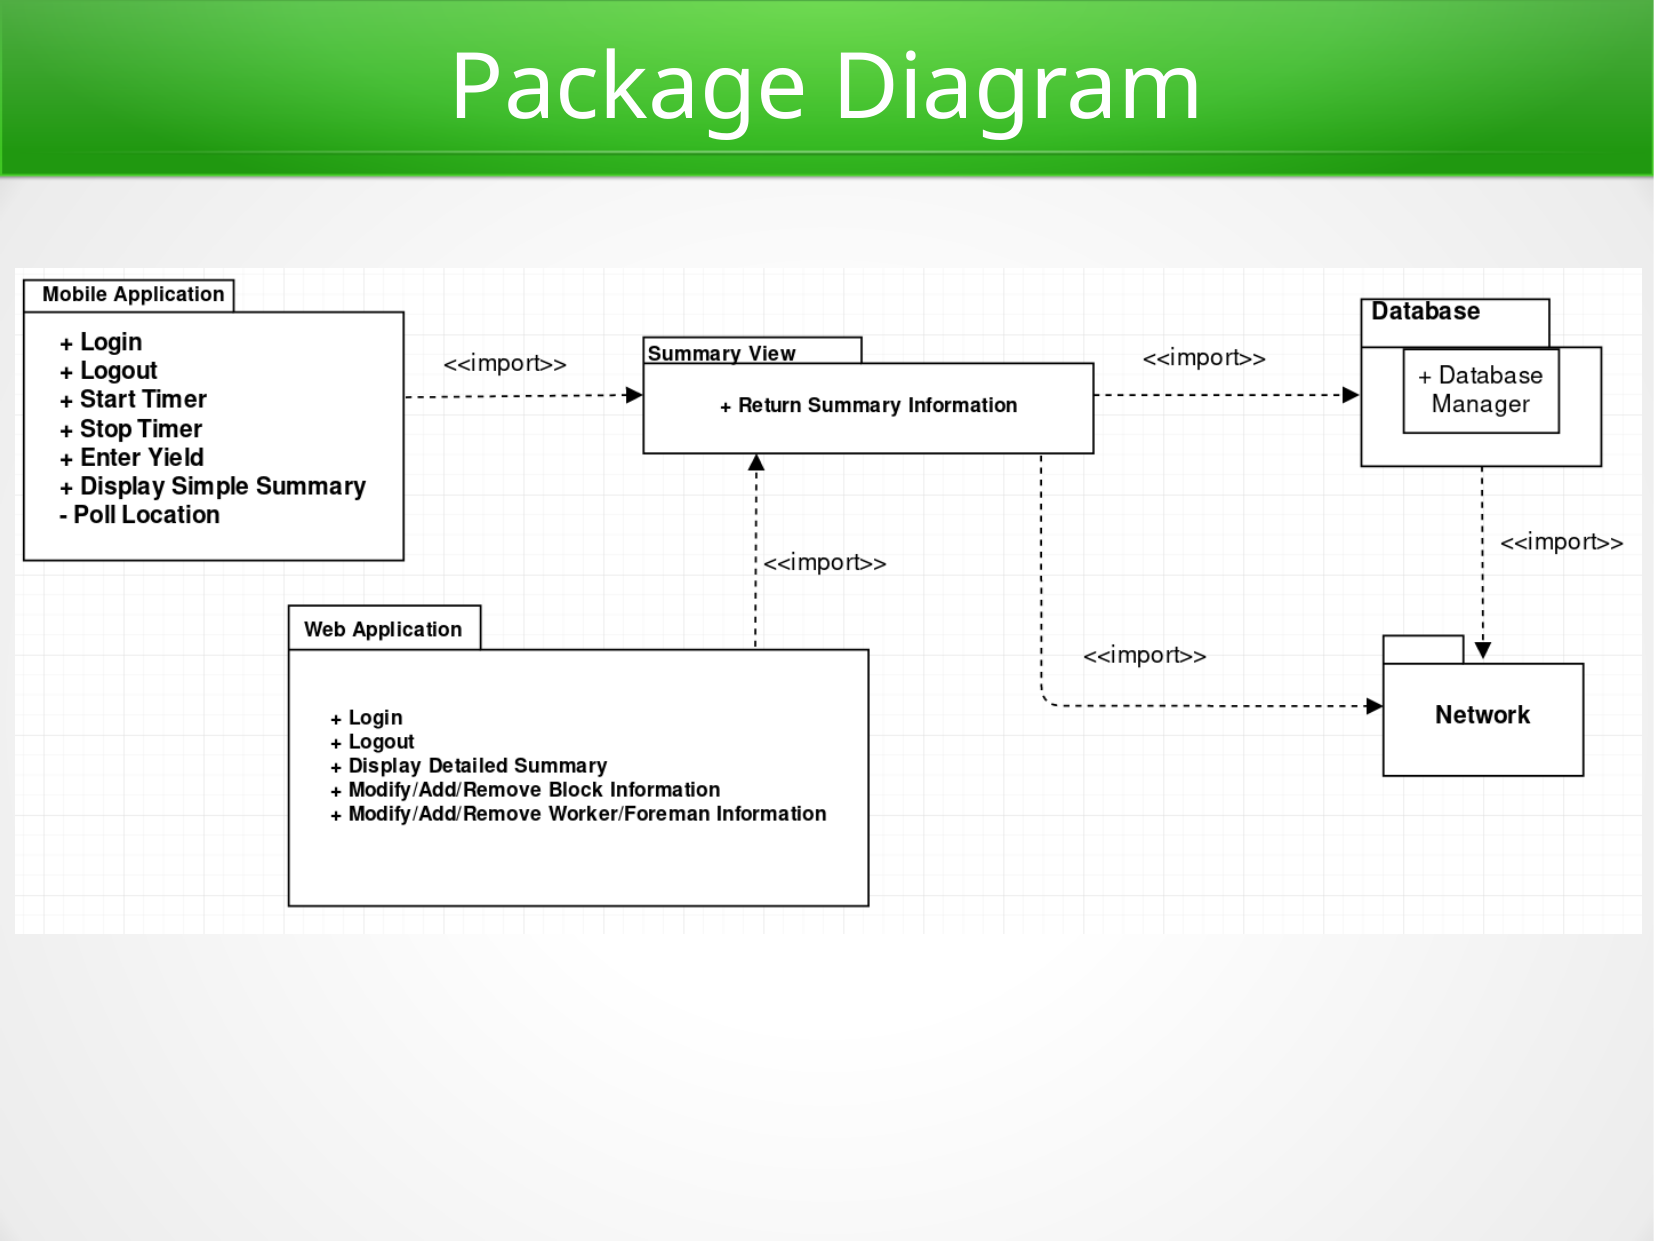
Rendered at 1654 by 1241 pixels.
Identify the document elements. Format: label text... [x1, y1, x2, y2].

title Package Diagram [82, 11, 1571, 154]
picture [0, 0, 1654, 1241]
